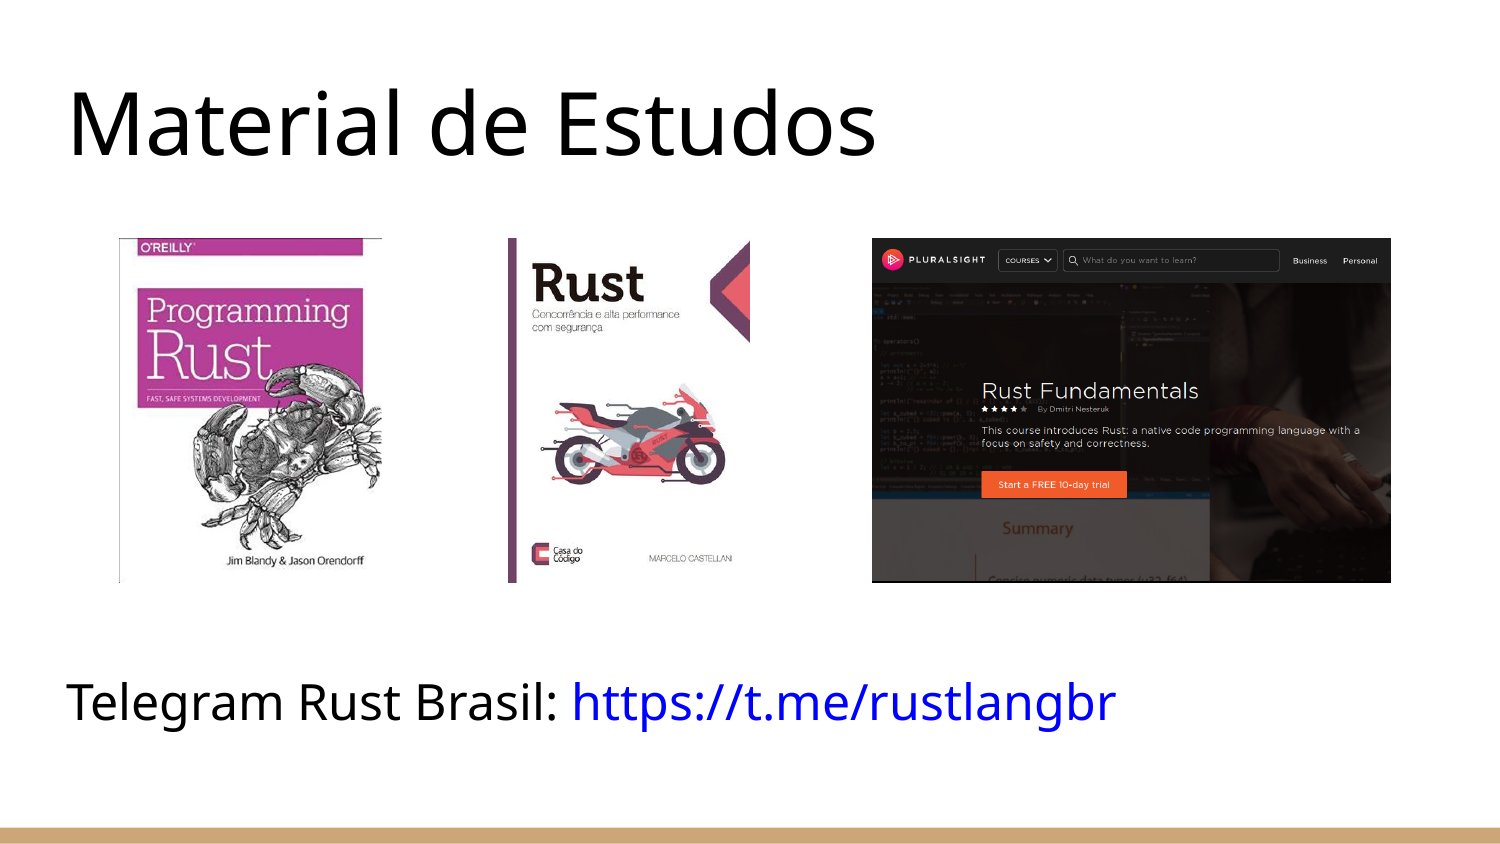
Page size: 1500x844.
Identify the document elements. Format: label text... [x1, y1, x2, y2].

title Material de Estudos [51, 51, 1449, 189]
list Telegram Rust Brasil: https://t.me/rustlangbr [51, 646, 1449, 814]
picture [872, 238, 1391, 583]
picture [0, 238, 750, 583]
